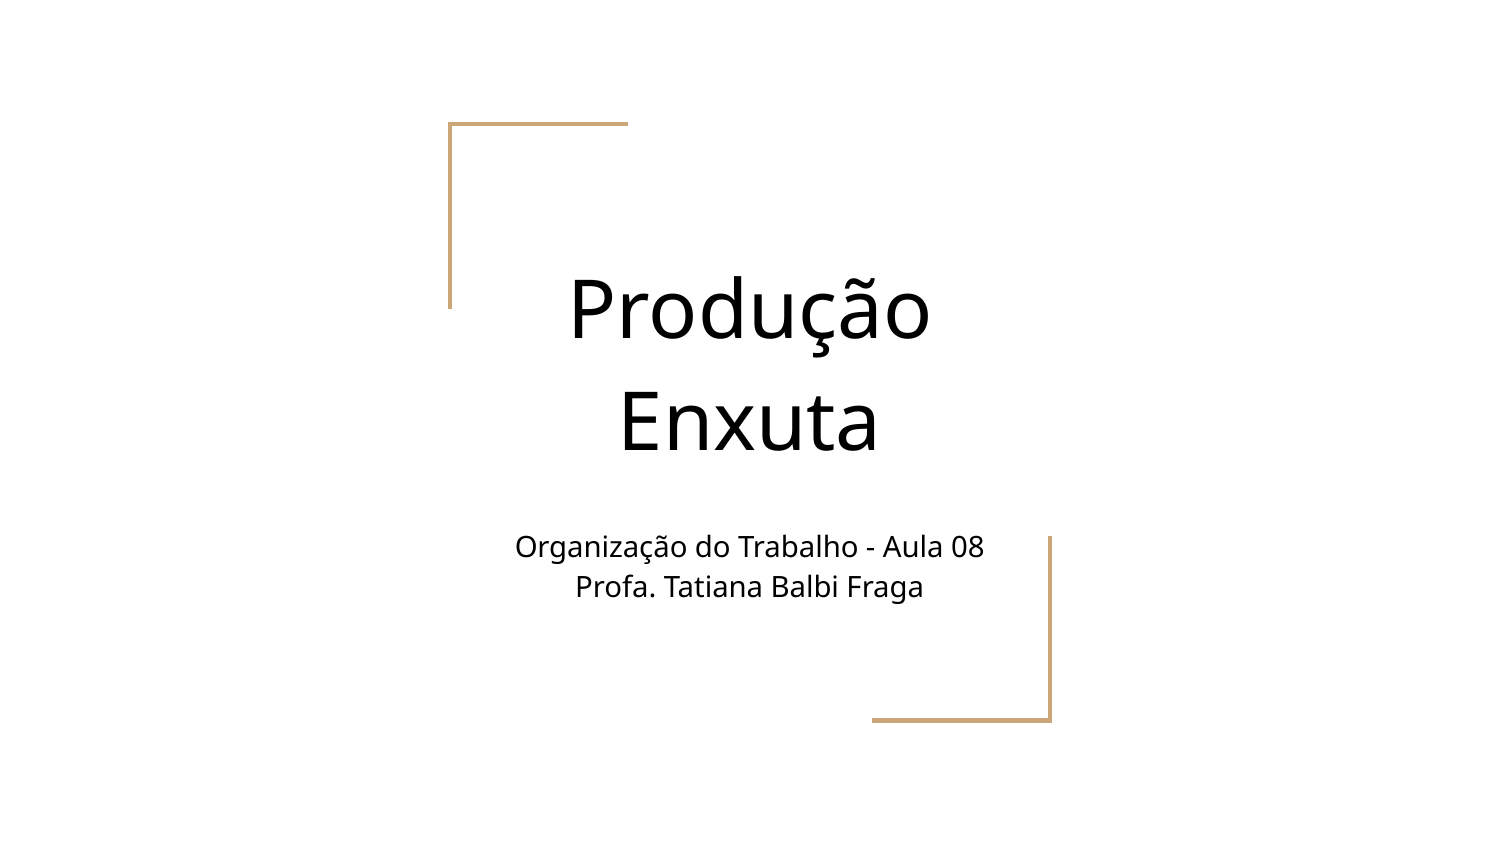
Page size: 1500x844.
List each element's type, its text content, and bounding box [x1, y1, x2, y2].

subtitle Organização do Trabalho - Aula 08 Profa. Tatiana Balbi Fraga [499, 511, 1001, 627]
title Produção Enxuta [499, 236, 1001, 490]
